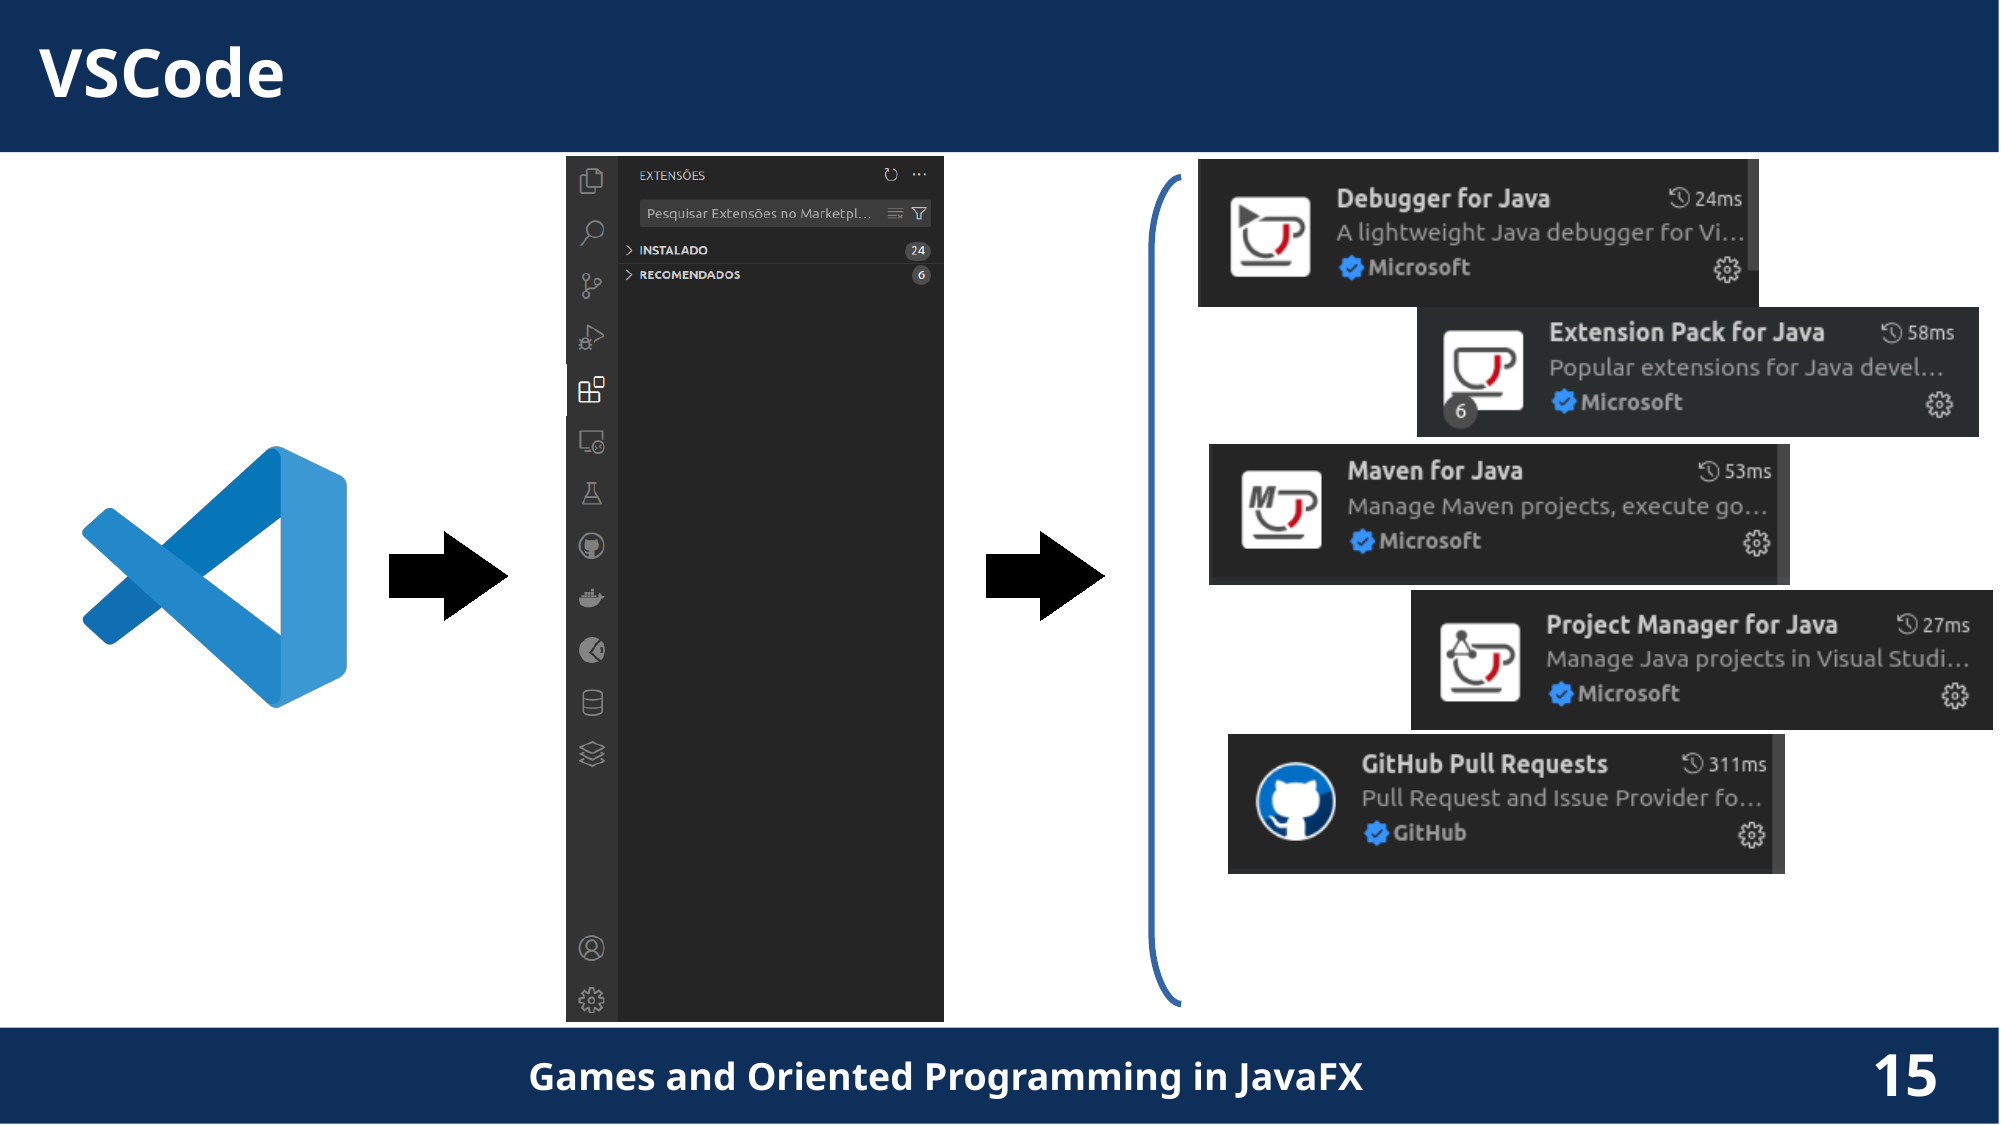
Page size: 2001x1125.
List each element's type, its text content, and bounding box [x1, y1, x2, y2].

picture [1228, 734, 1785, 875]
text_box [986, 531, 1105, 621]
picture [77, 442, 349, 709]
text_box [389, 531, 508, 621]
picture [566, 153, 944, 1022]
picture [1209, 444, 1790, 585]
picture [1198, 159, 1979, 438]
text_box VSCode [25, 23, 1999, 119]
picture [1411, 590, 1993, 730]
